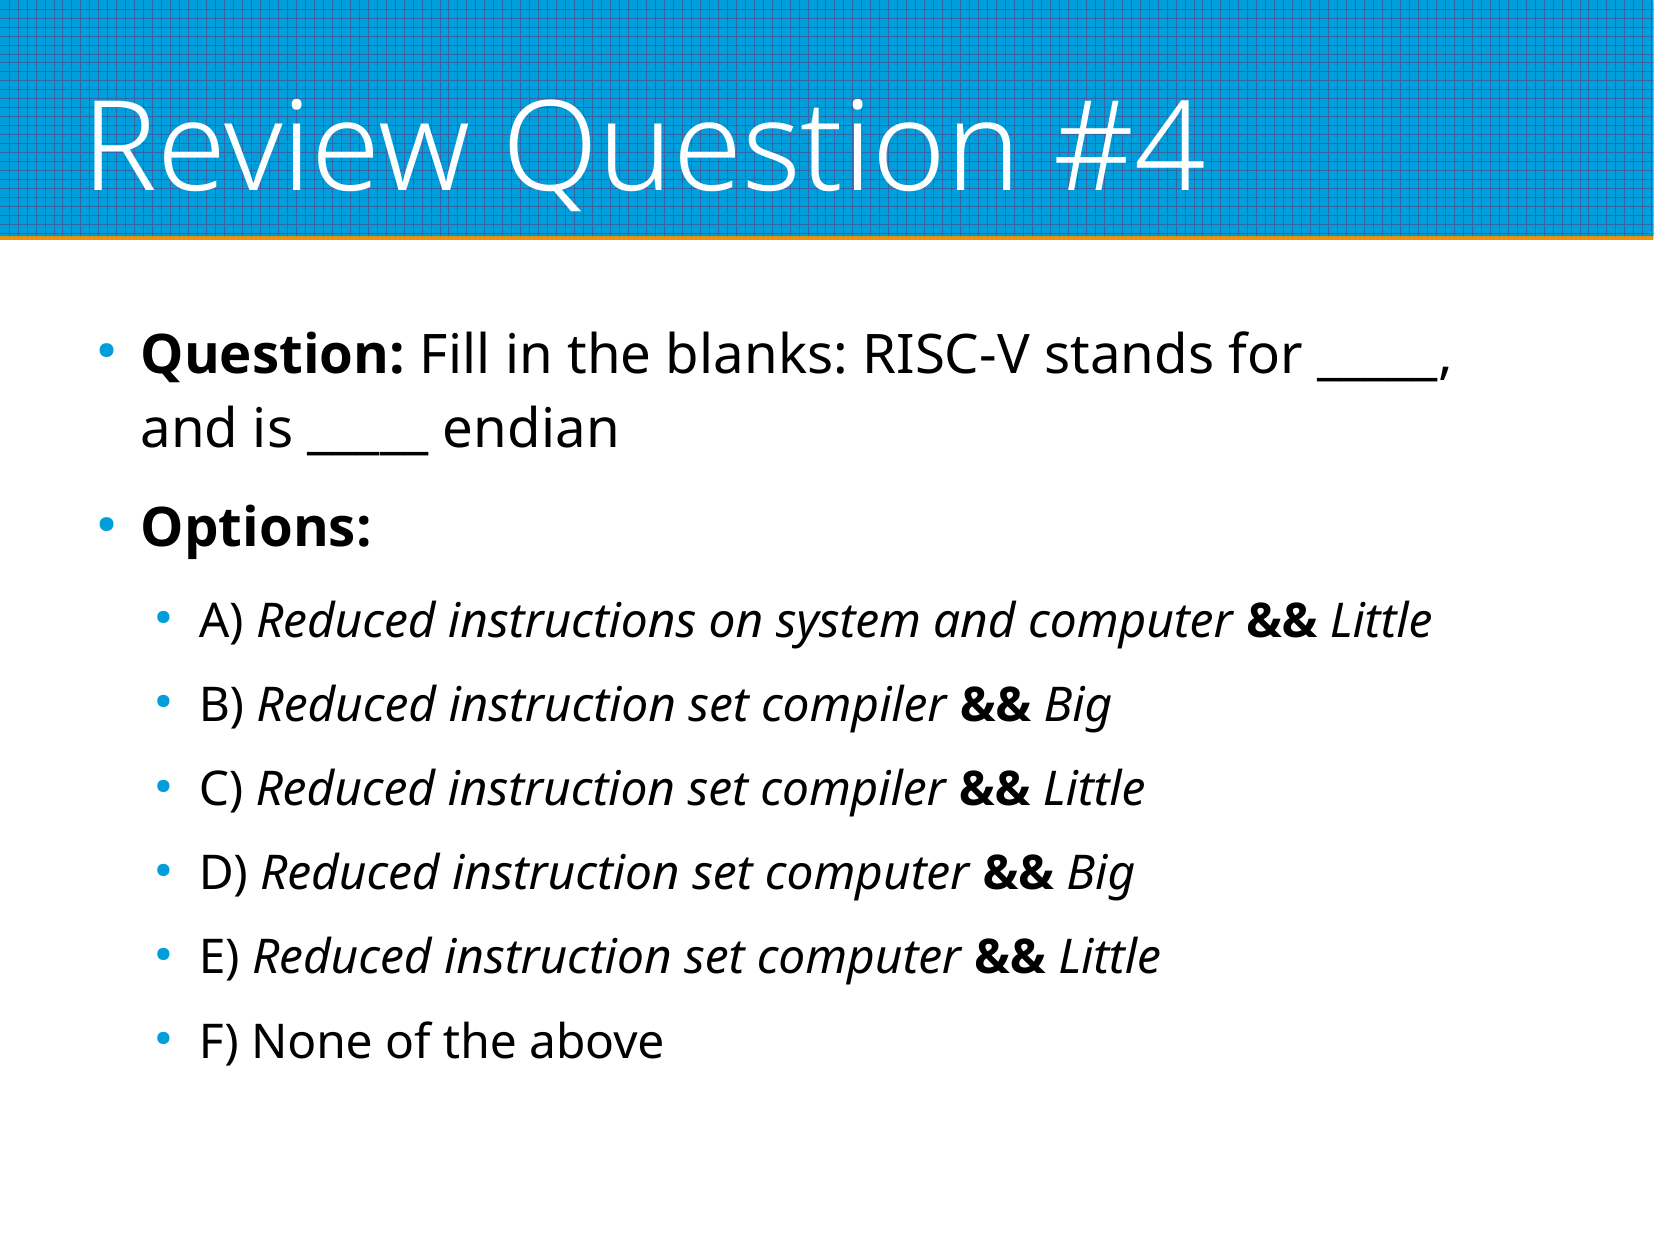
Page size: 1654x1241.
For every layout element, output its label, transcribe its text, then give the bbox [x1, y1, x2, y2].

title Review Question #4 [82, 19, 1571, 227]
list Question: Fill in the blanks: RISC-V stands for _____, and is _____ endian Options: A) Reduced instructions on system and computer && Little B) Reduced instruction set compiler && Big C) Reduced instruction set compiler && Little D) Reduced instruction set computer && Big E) Reduced instruction set computer && Little F) None of the above [82, 314, 1563, 1081]
